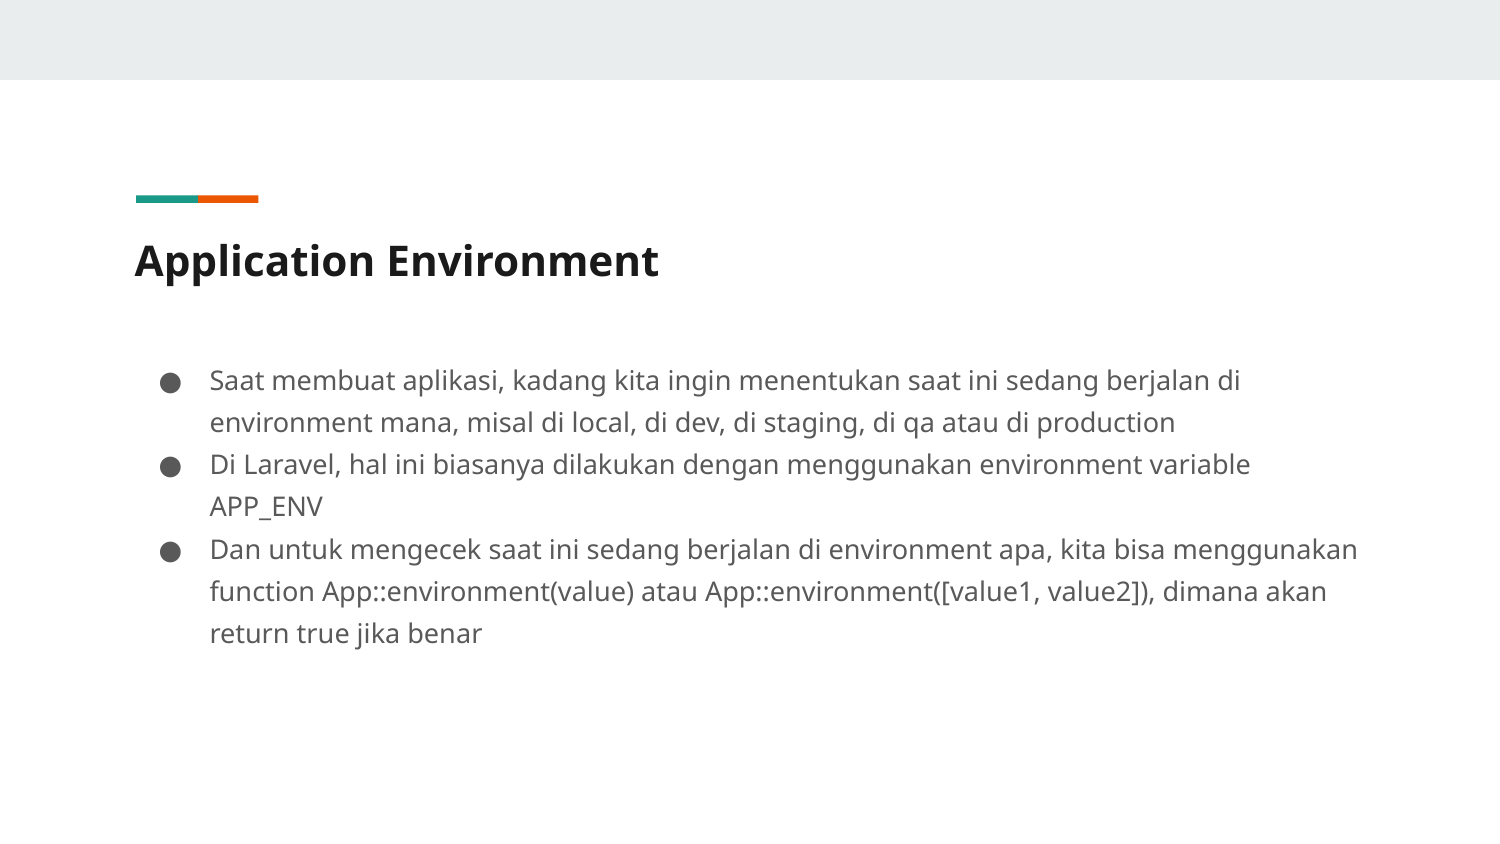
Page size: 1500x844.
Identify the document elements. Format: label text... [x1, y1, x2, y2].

list Saat membuat aplikasi, kadang kita ingin menentukan saat ini sedang berjalan di environment mana, misal di local, di dev, di staging, di qa atau di production Di Laravel, hal ini biasanya dilakukan dengan menggunakan environment variable APP_ENV Dan untuk mengecek saat ini sedang berjalan di environment apa, kita bisa menggunakan function App::environment(value) atau App::environment([value1, value2]), dimana akan return true jika benar [119, 341, 1381, 712]
title Application Environment [119, 216, 1381, 305]
